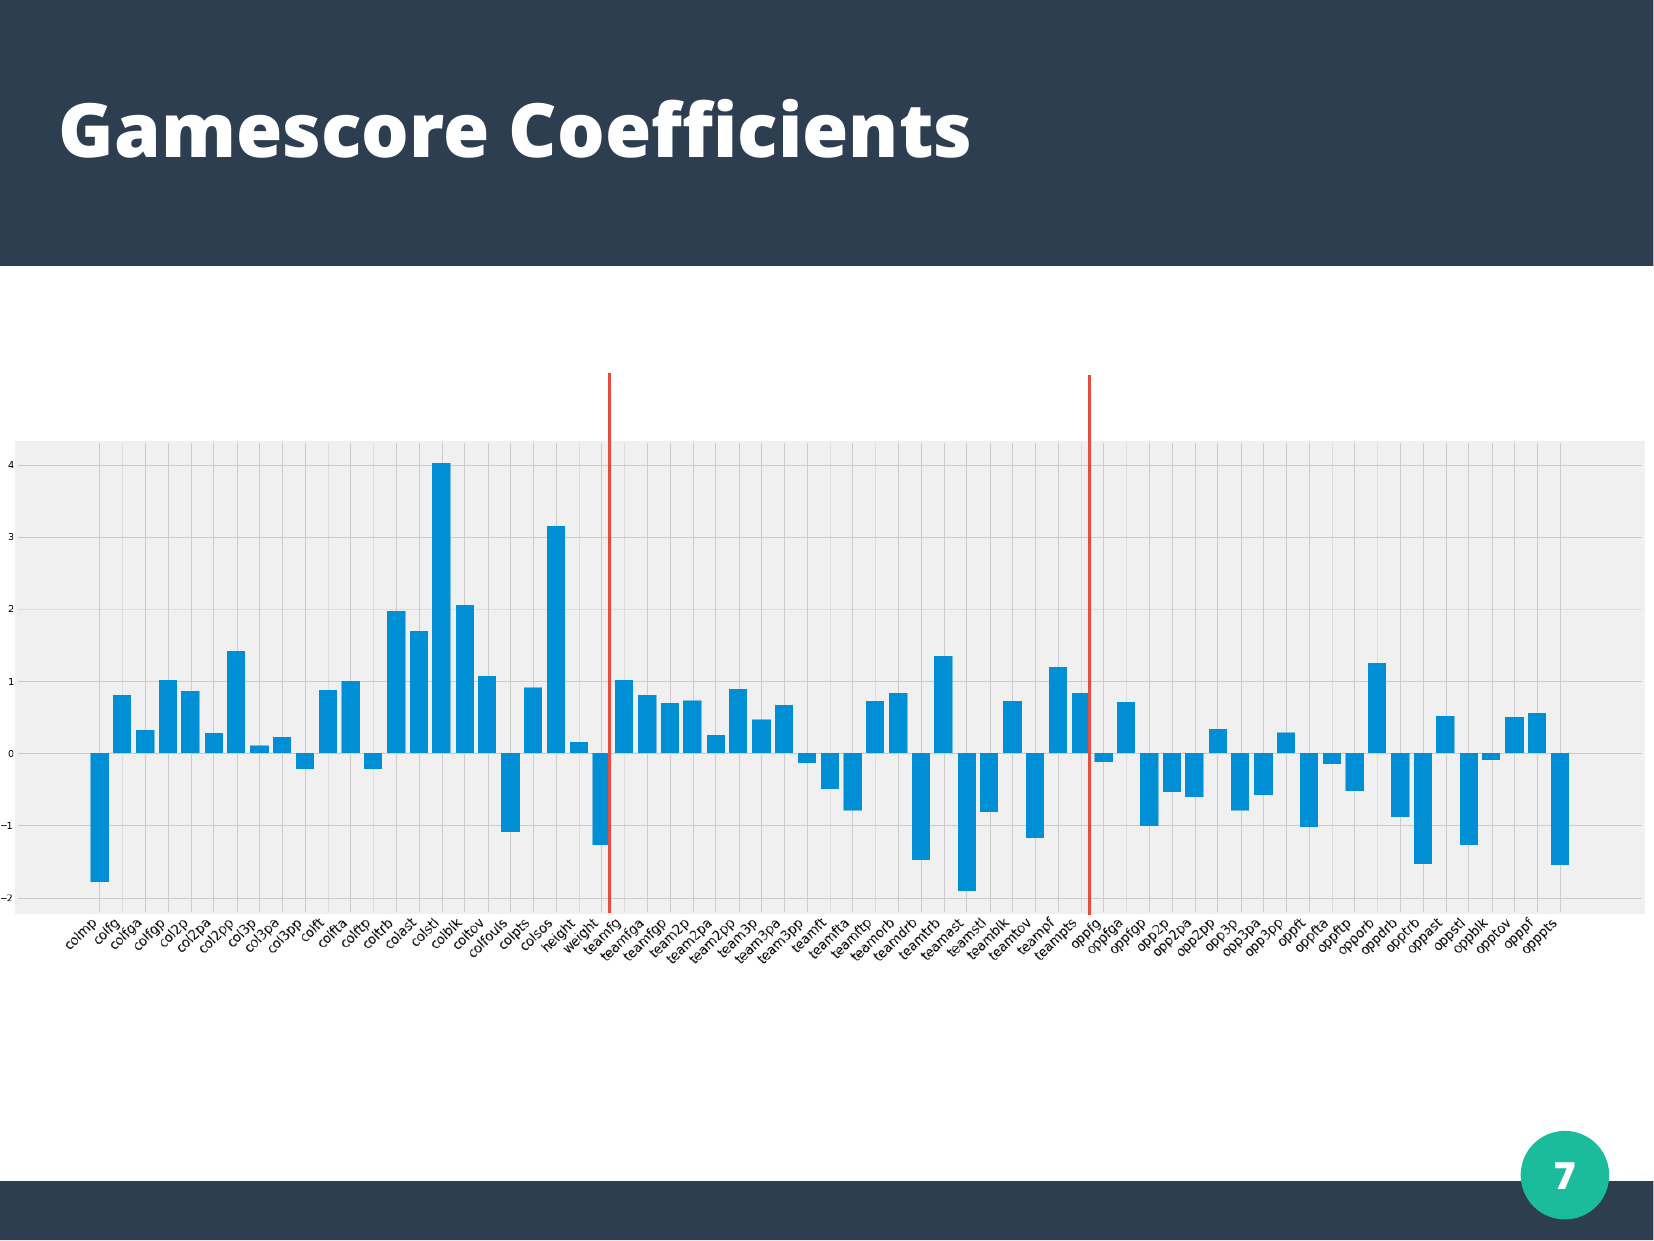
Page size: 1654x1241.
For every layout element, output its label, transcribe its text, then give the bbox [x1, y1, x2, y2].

picture [0, 435, 1648, 972]
title Gamescore Coefficients [58, 49, 1595, 207]
